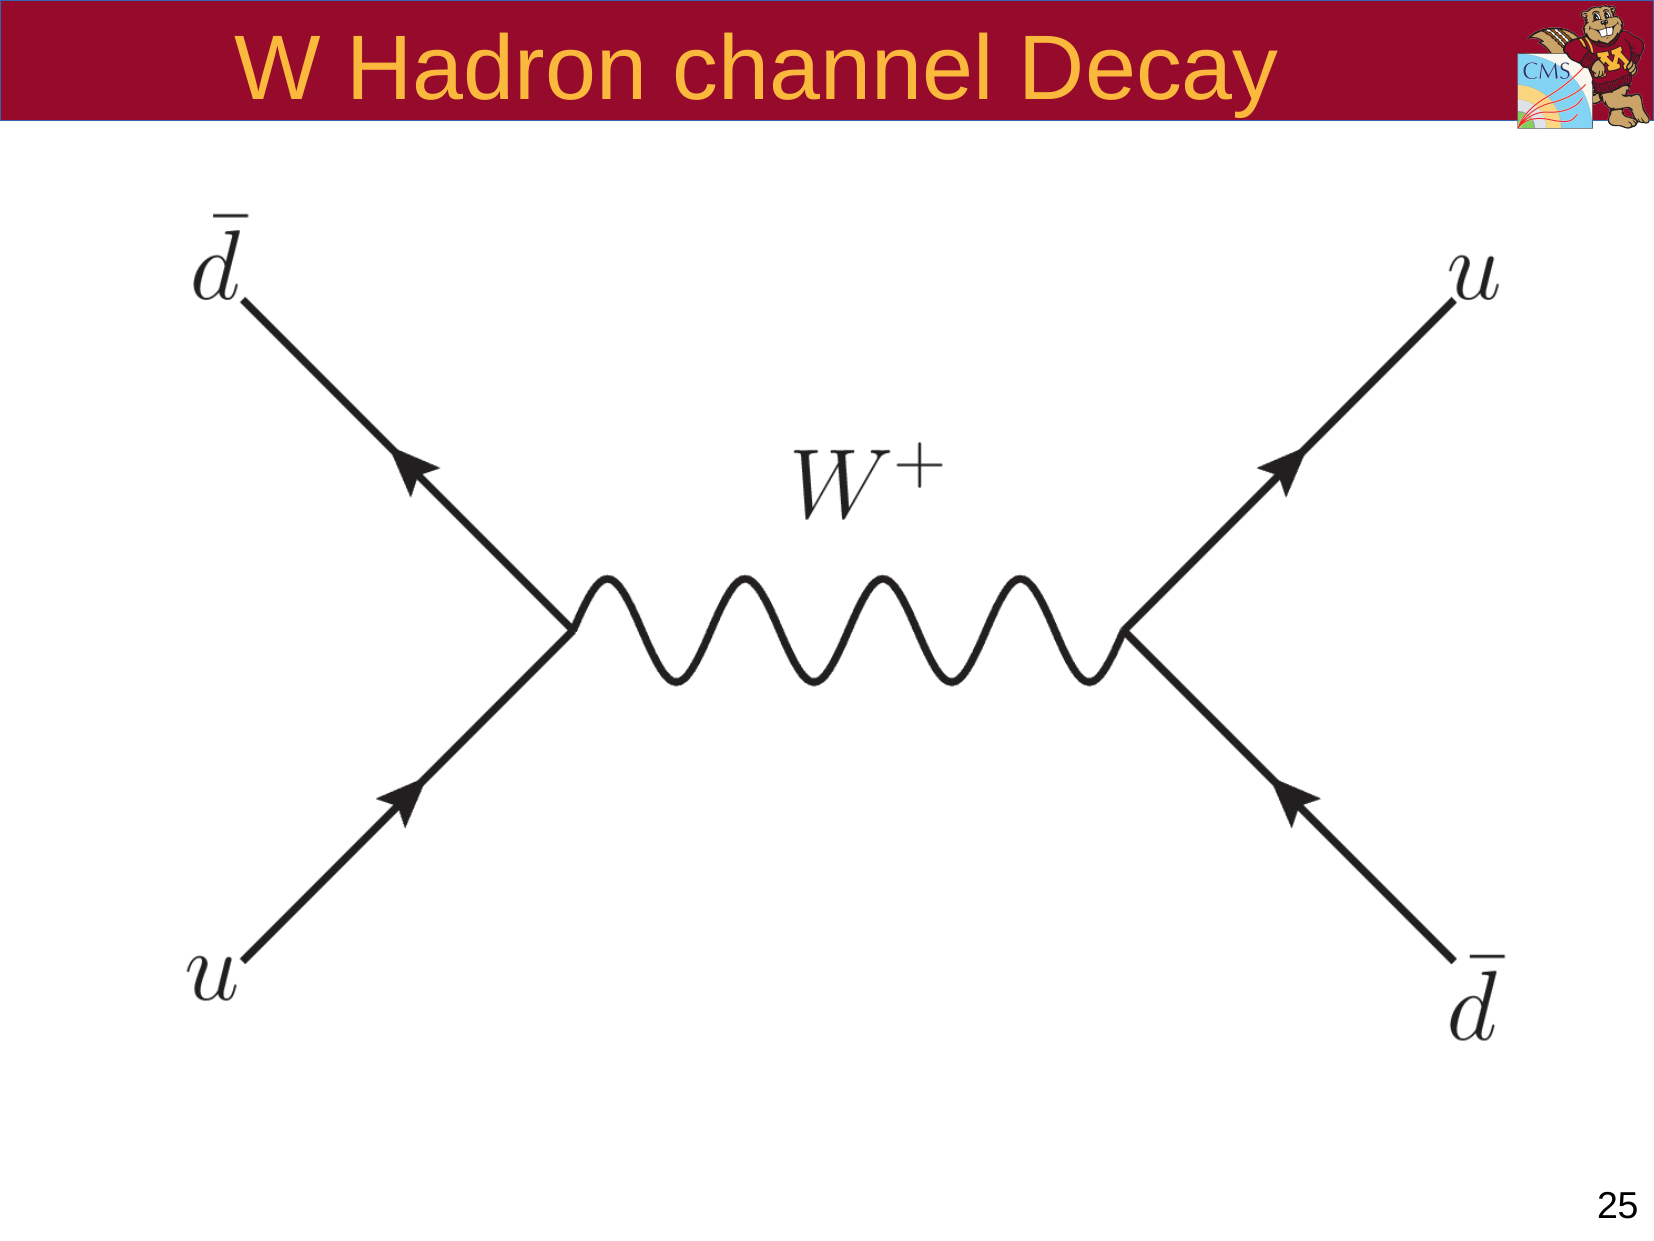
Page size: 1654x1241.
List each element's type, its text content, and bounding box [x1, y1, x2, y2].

title W Hadron channel Decay [0, 15, 1516, 121]
picture [1515, 0, 1652, 135]
picture [120, 179, 1522, 1044]
